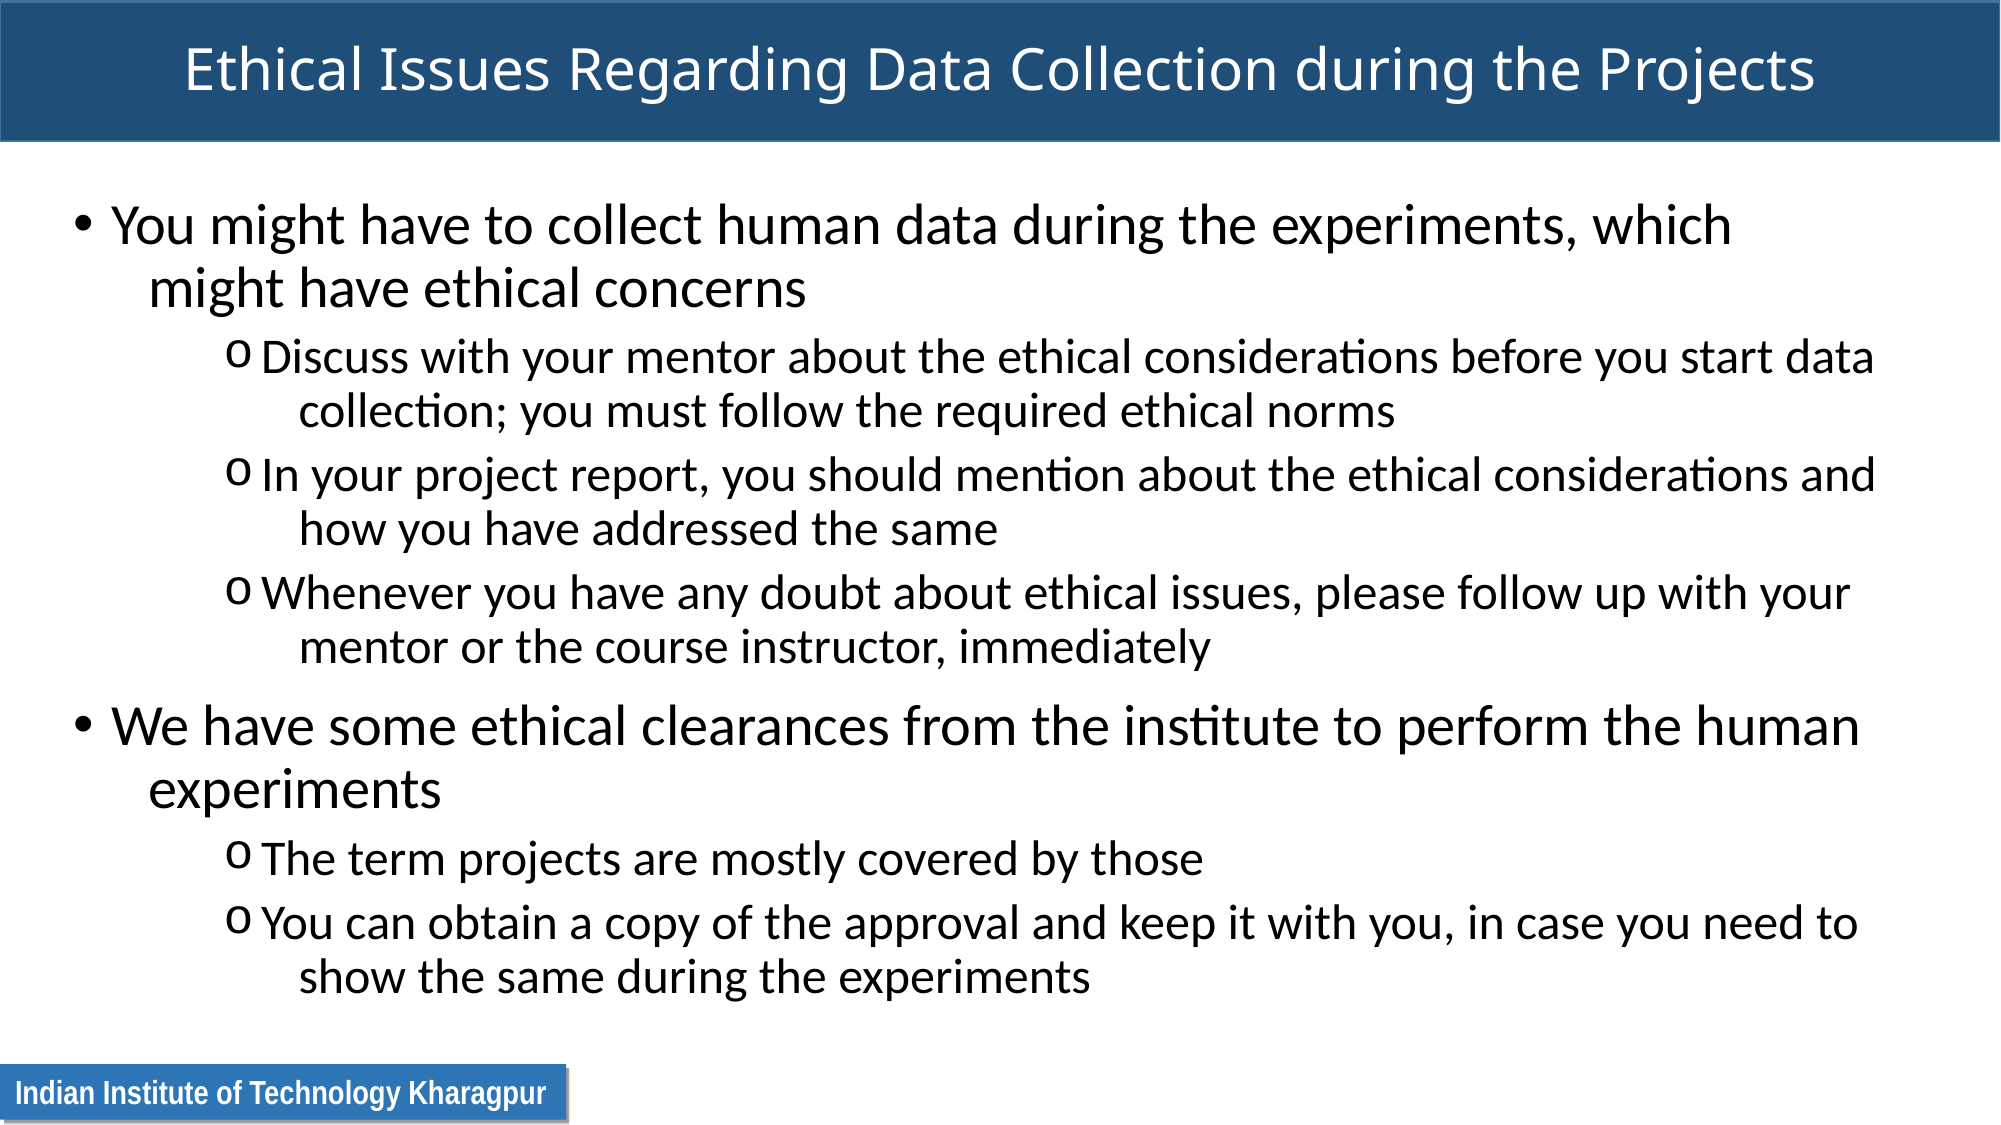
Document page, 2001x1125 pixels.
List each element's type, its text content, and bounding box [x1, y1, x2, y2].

title Ethical Issues Regarding Data Collection during the Projects [0, 1, 2000, 141]
list You might have to collect human data during the experiments, which might have ethical concerns Discuss with your mentor about the ethical considerations before you start data collection; you must follow the required ethical norms In your project report, you should mention about the ethical considerations and how you have addressed the same Whenever you have any doubt about ethical issues, please follow up with your mentor or the course instructor, immediately We have some ethical clearances from the institute to perform the human experiments The term projects are mostly covered by those You can obtain a copy of the approval and keep it with you, in case you need to show the same during the experiments [58, 186, 1954, 1065]
